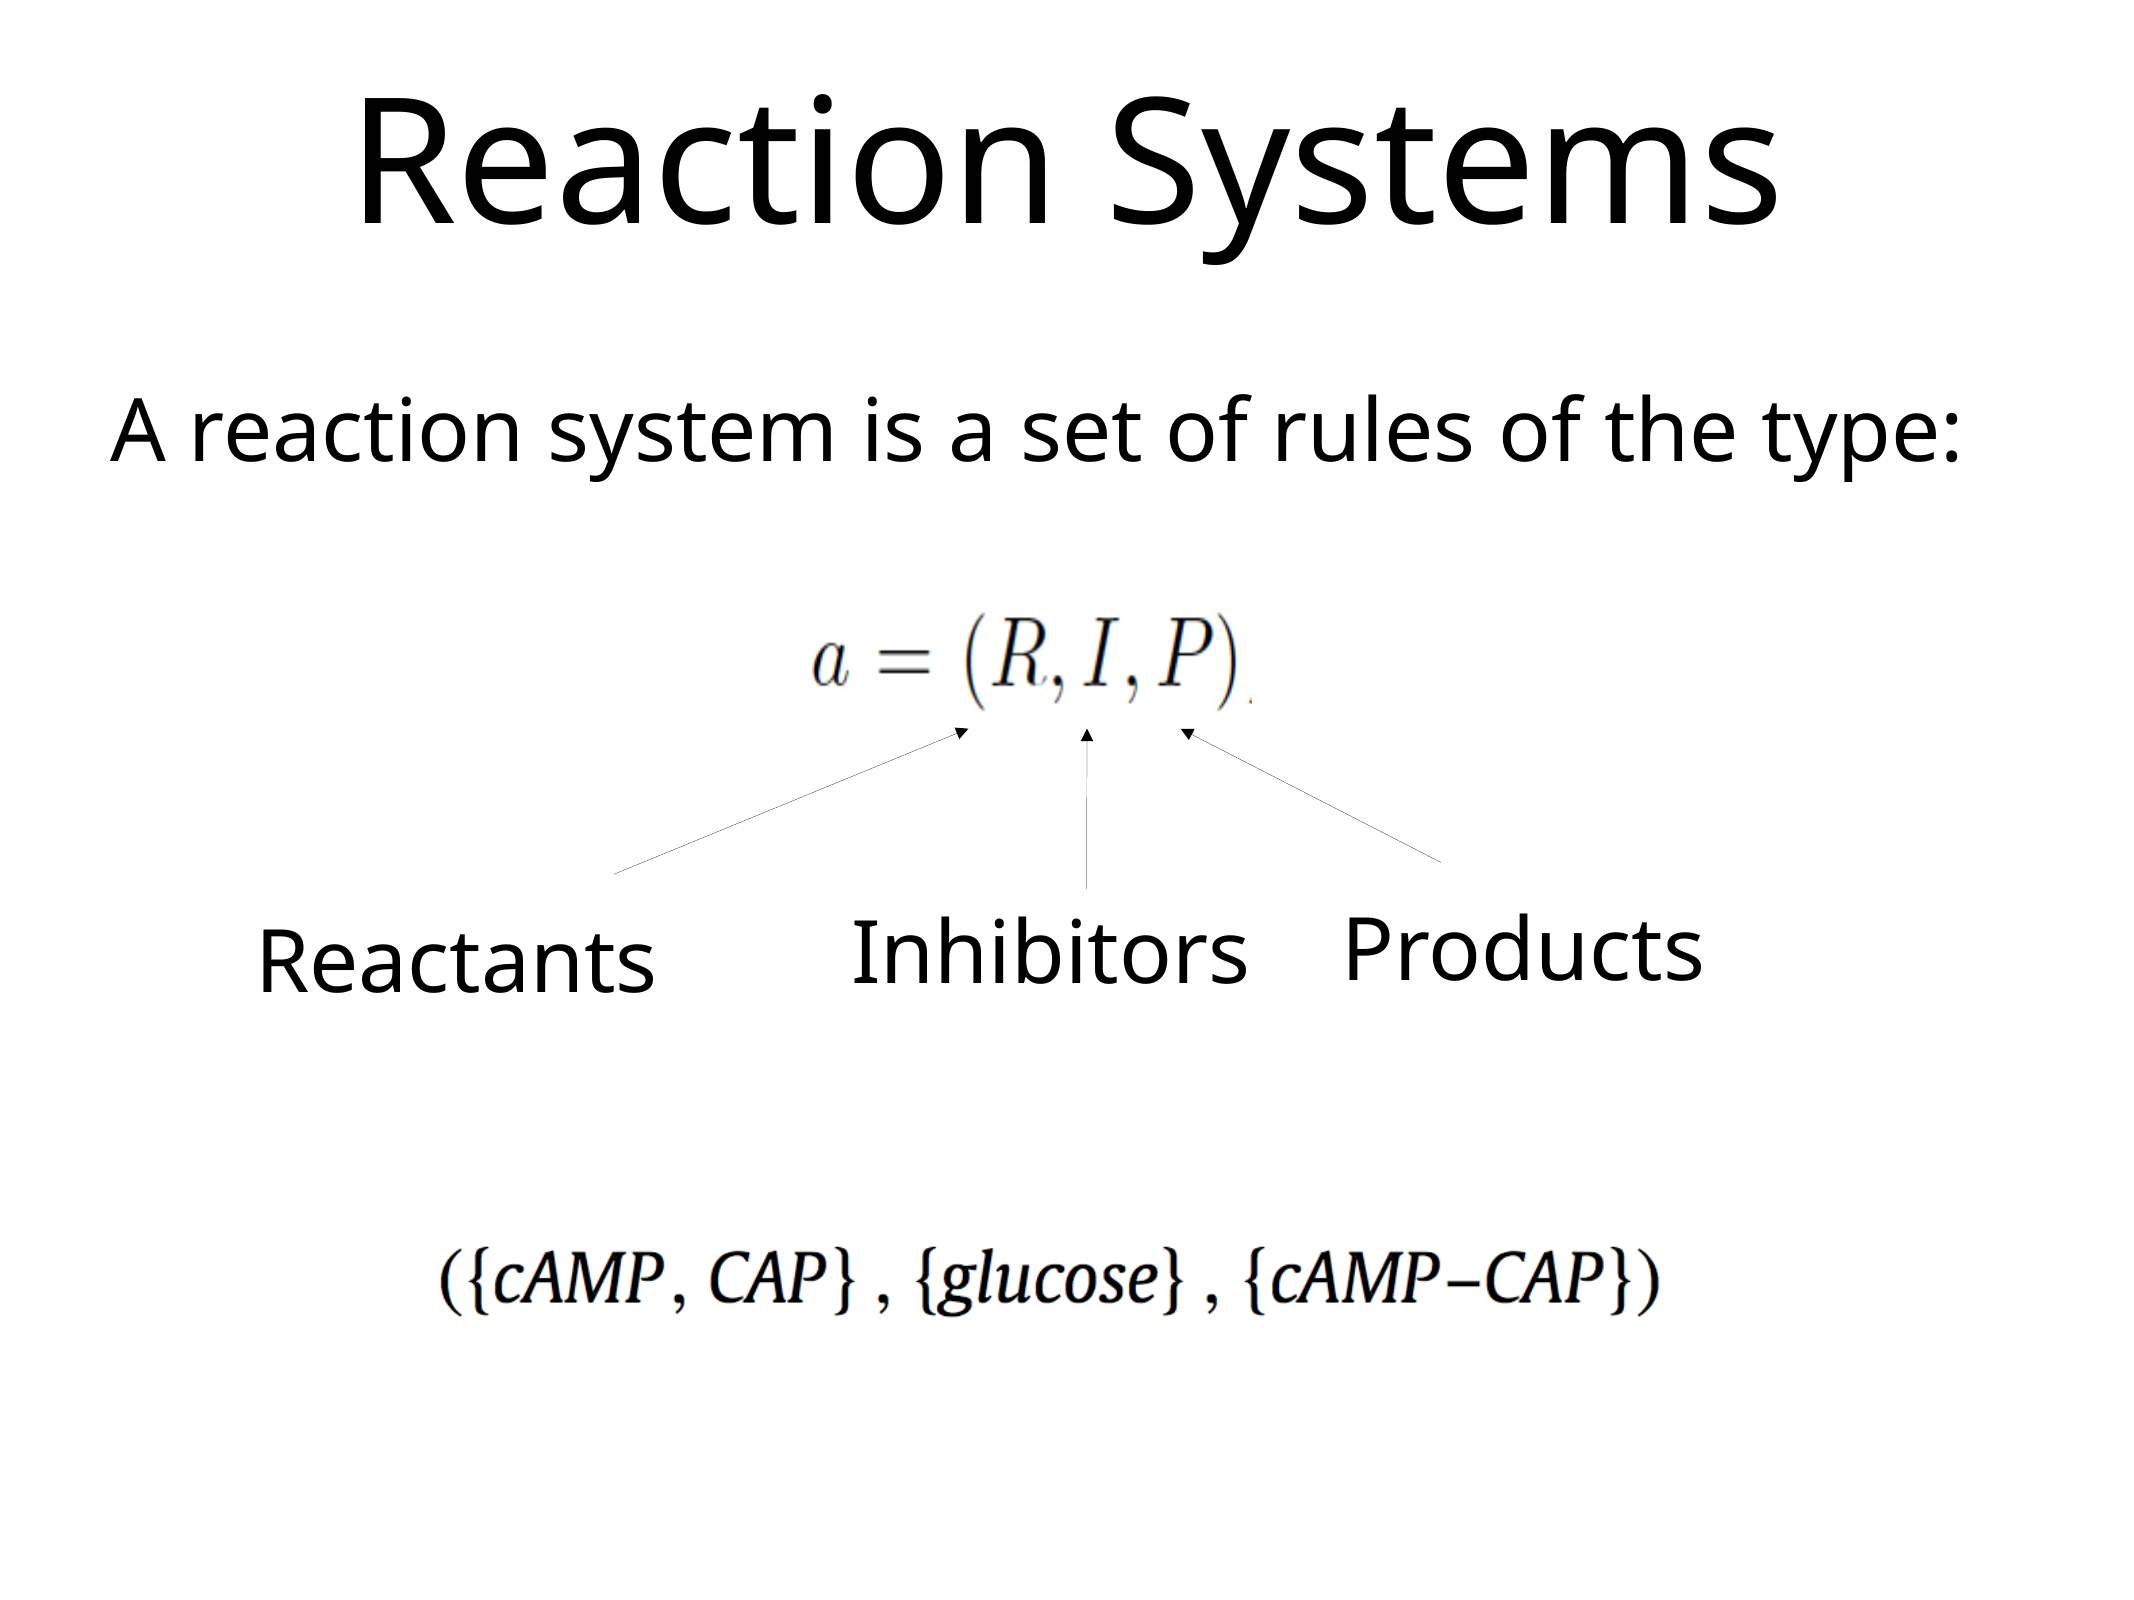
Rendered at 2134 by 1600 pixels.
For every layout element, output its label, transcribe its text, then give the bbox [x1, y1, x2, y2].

text_box A reaction system is a set of rules of the type: [102, 366, 1972, 486]
picture [425, 1228, 1670, 1334]
text_box Inhibitors [843, 888, 1258, 1009]
title Reaction Systems [208, 41, 1925, 366]
text_box Products [1334, 885, 1713, 1006]
text_box Reactants [247, 897, 666, 1018]
picture [803, 566, 1252, 729]
